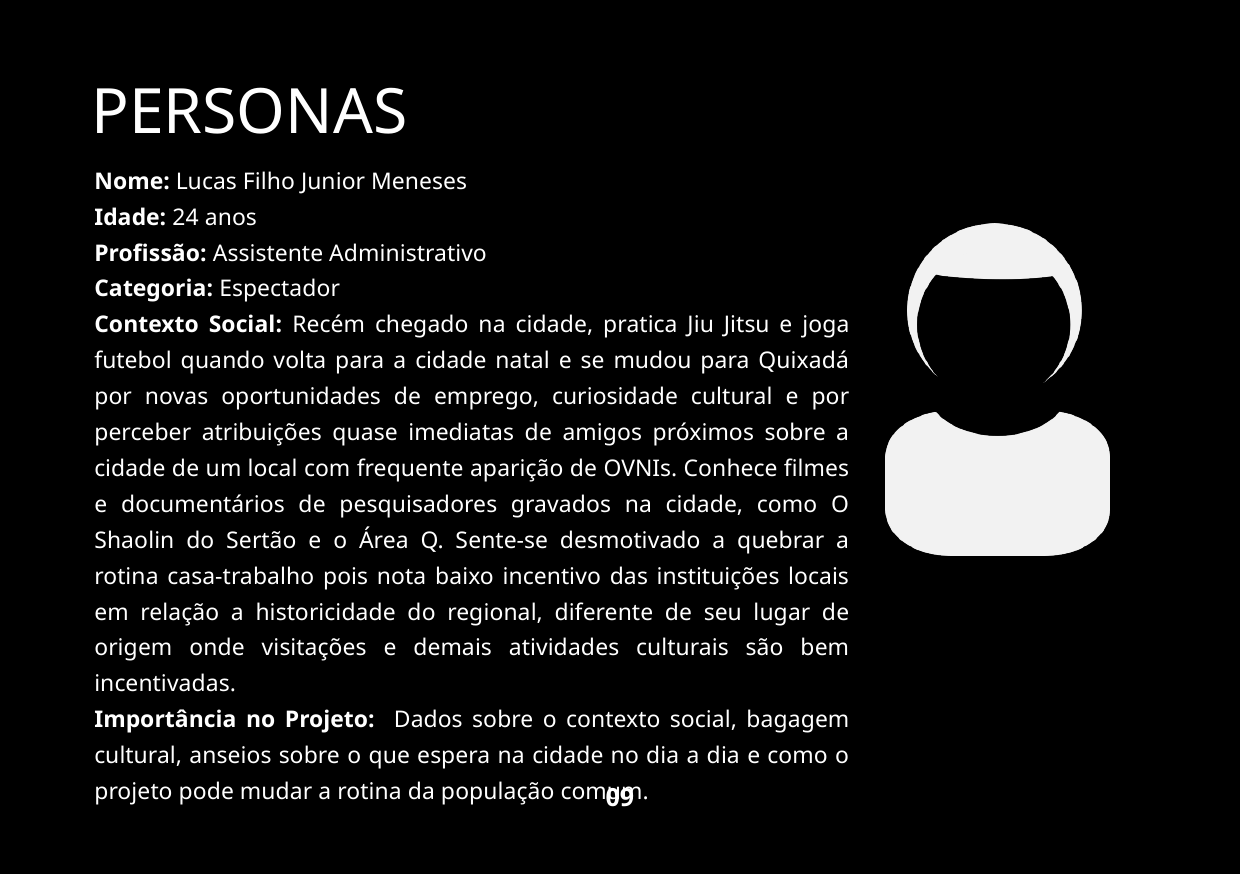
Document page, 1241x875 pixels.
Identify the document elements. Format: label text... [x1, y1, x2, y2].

title 09 [602, 779, 638, 815]
text_box PERSONAS [76, 58, 833, 166]
picture [885, 223, 1110, 556]
text_box Nome: Lucas Filho Junior Meneses Idade: 24 anos Profissão: Assistente Administrativo Categoria: Espectador Contexto Social: Recém chegado na cidade, pratica Jiu Jitsu e joga futebol quando volta para a cidade natal e se mudou para Quixadá por novas oportunidades de emprego, curiosidade cultural e por perceber atribuições quase imediatas de amigos próximos sobre a cidade de um local com frequente aparição de OVNIs. Conhece filmes e documentários de pesquisadores gravados na cidade, como O Shaolin do Sertão e o Área Q. Sente-se desmotivado a quebrar a rotina casa-trabalho pois nota baixo incentivo das instituições locais em relação a historicidade do regional, diferente de seu lugar de origem onde visitações e demais atividades culturais são bem incentivadas. Importância no Projeto: Dados sobre o contexto social, bagagem cultural, anseios sobre o que espera na cidade no dia a dia e como o projeto pode mudar a rotina da população comum. [94, 134, 851, 747]
